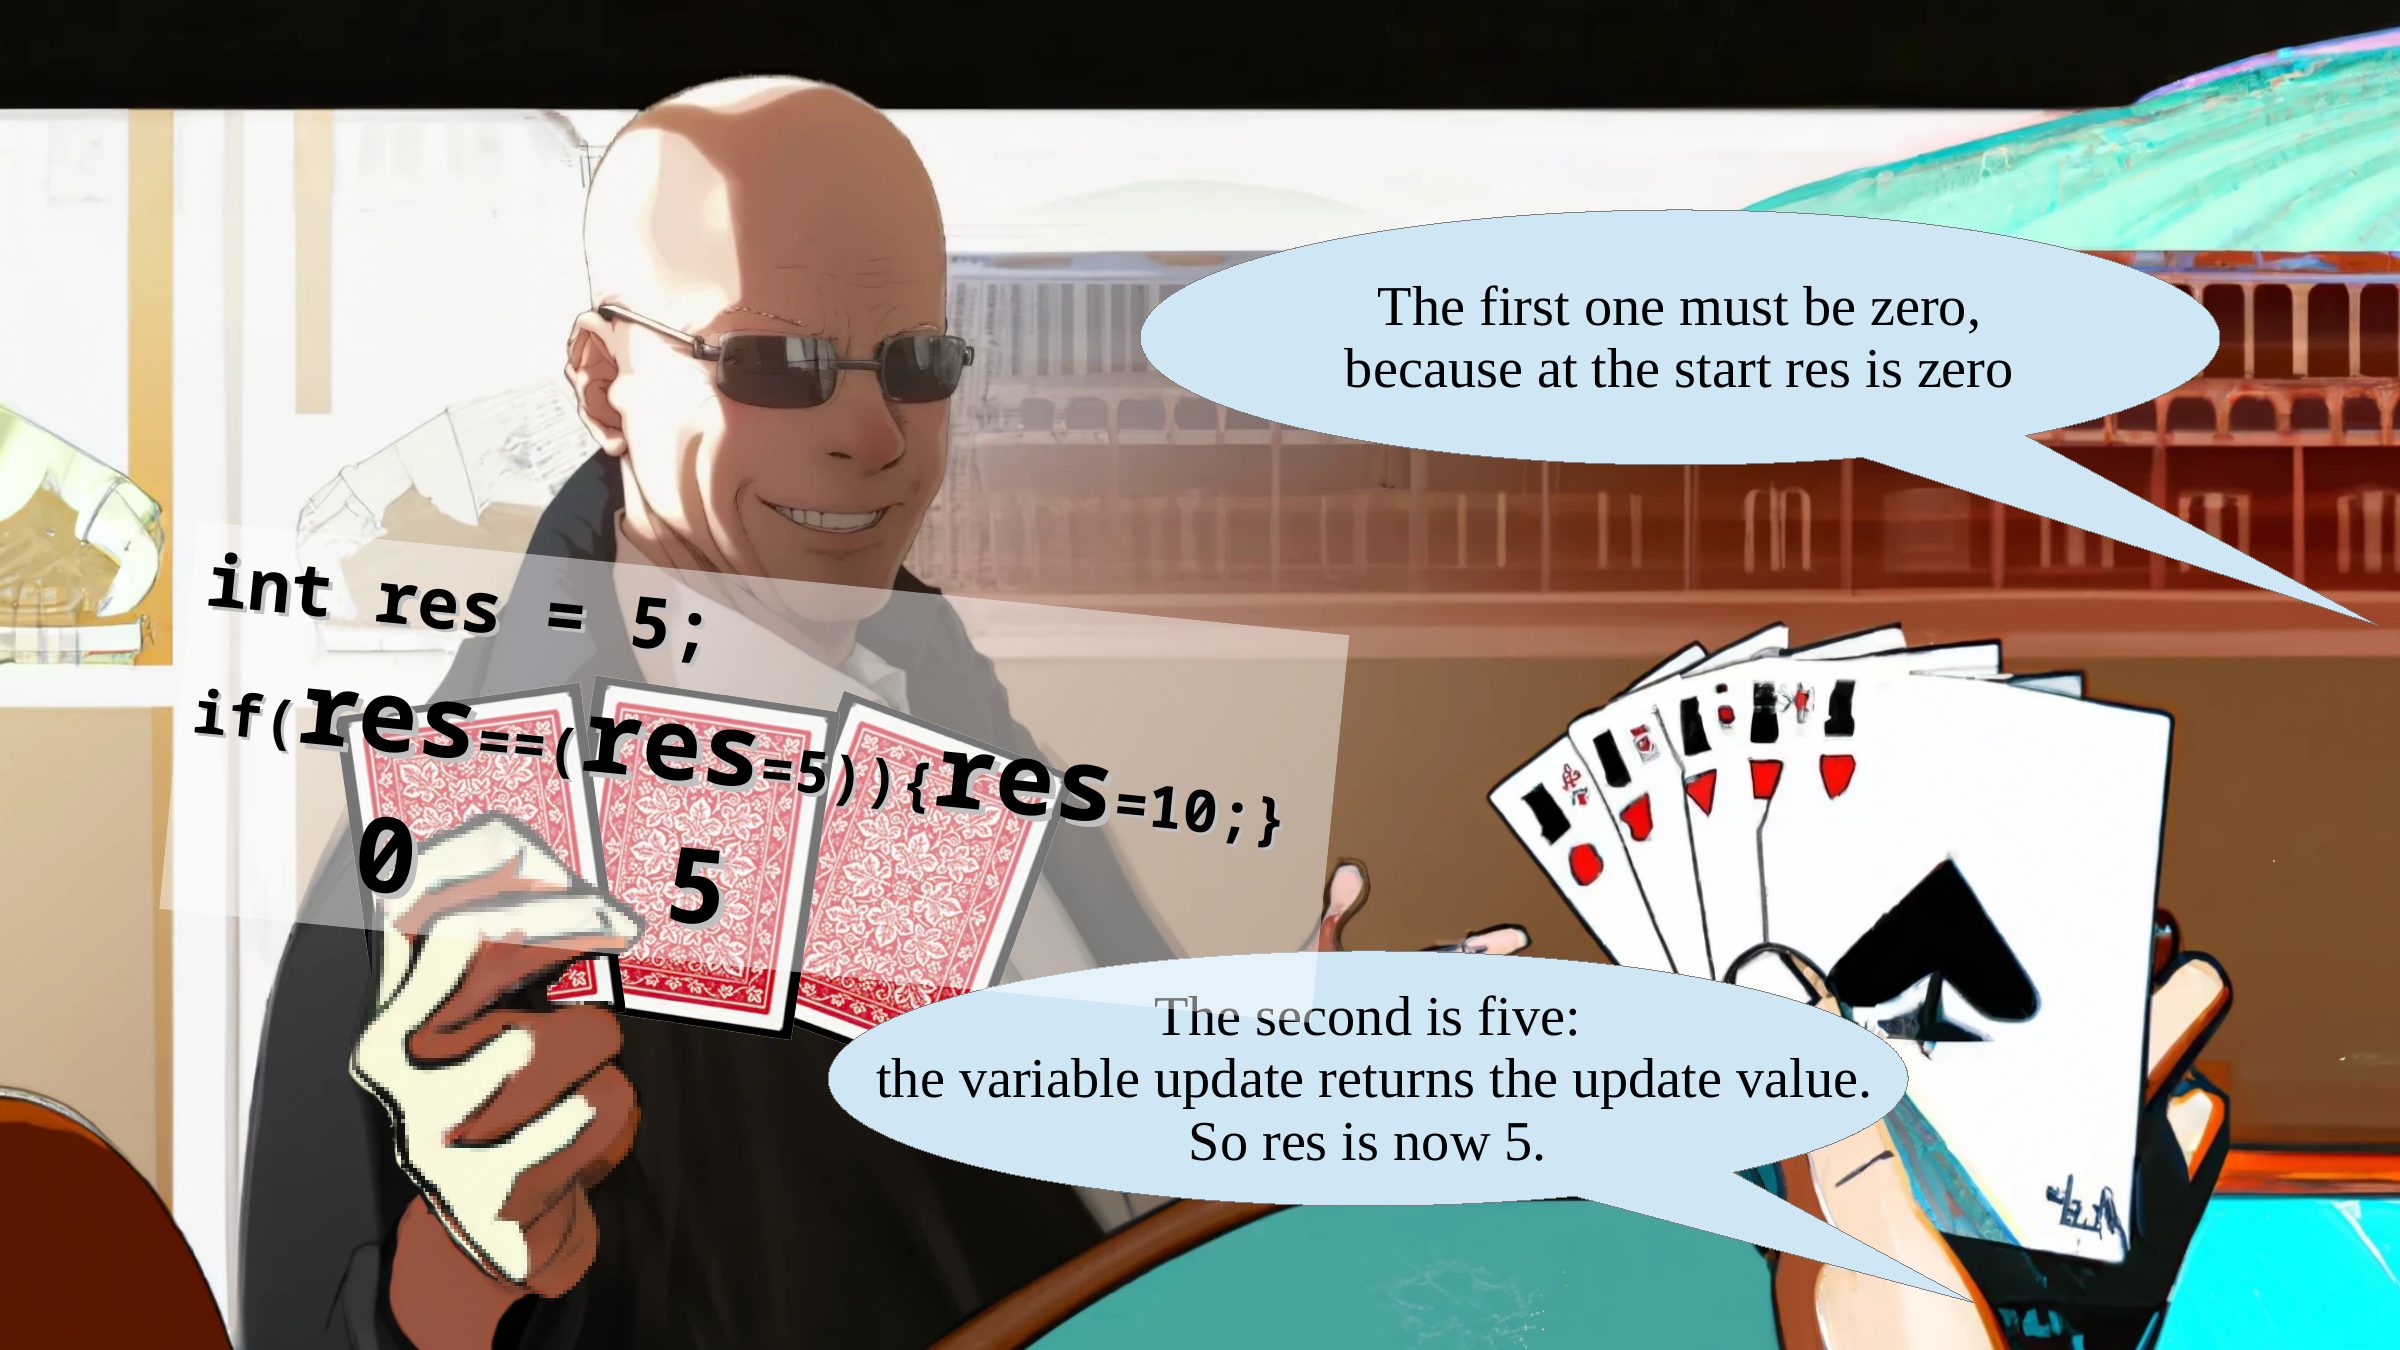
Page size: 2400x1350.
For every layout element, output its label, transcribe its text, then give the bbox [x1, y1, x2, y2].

text_box The second is five: the variable update returns the update value. So res is now 5. [828, 950, 1975, 1303]
text_box int res = 5; if(res==(res=5)){res=10;} 0 5 [165, 521, 1350, 961]
picture [0, 0, 2400, 1350]
text_box The first one must be zero, because at the start res is zero [1140, 209, 2378, 626]
